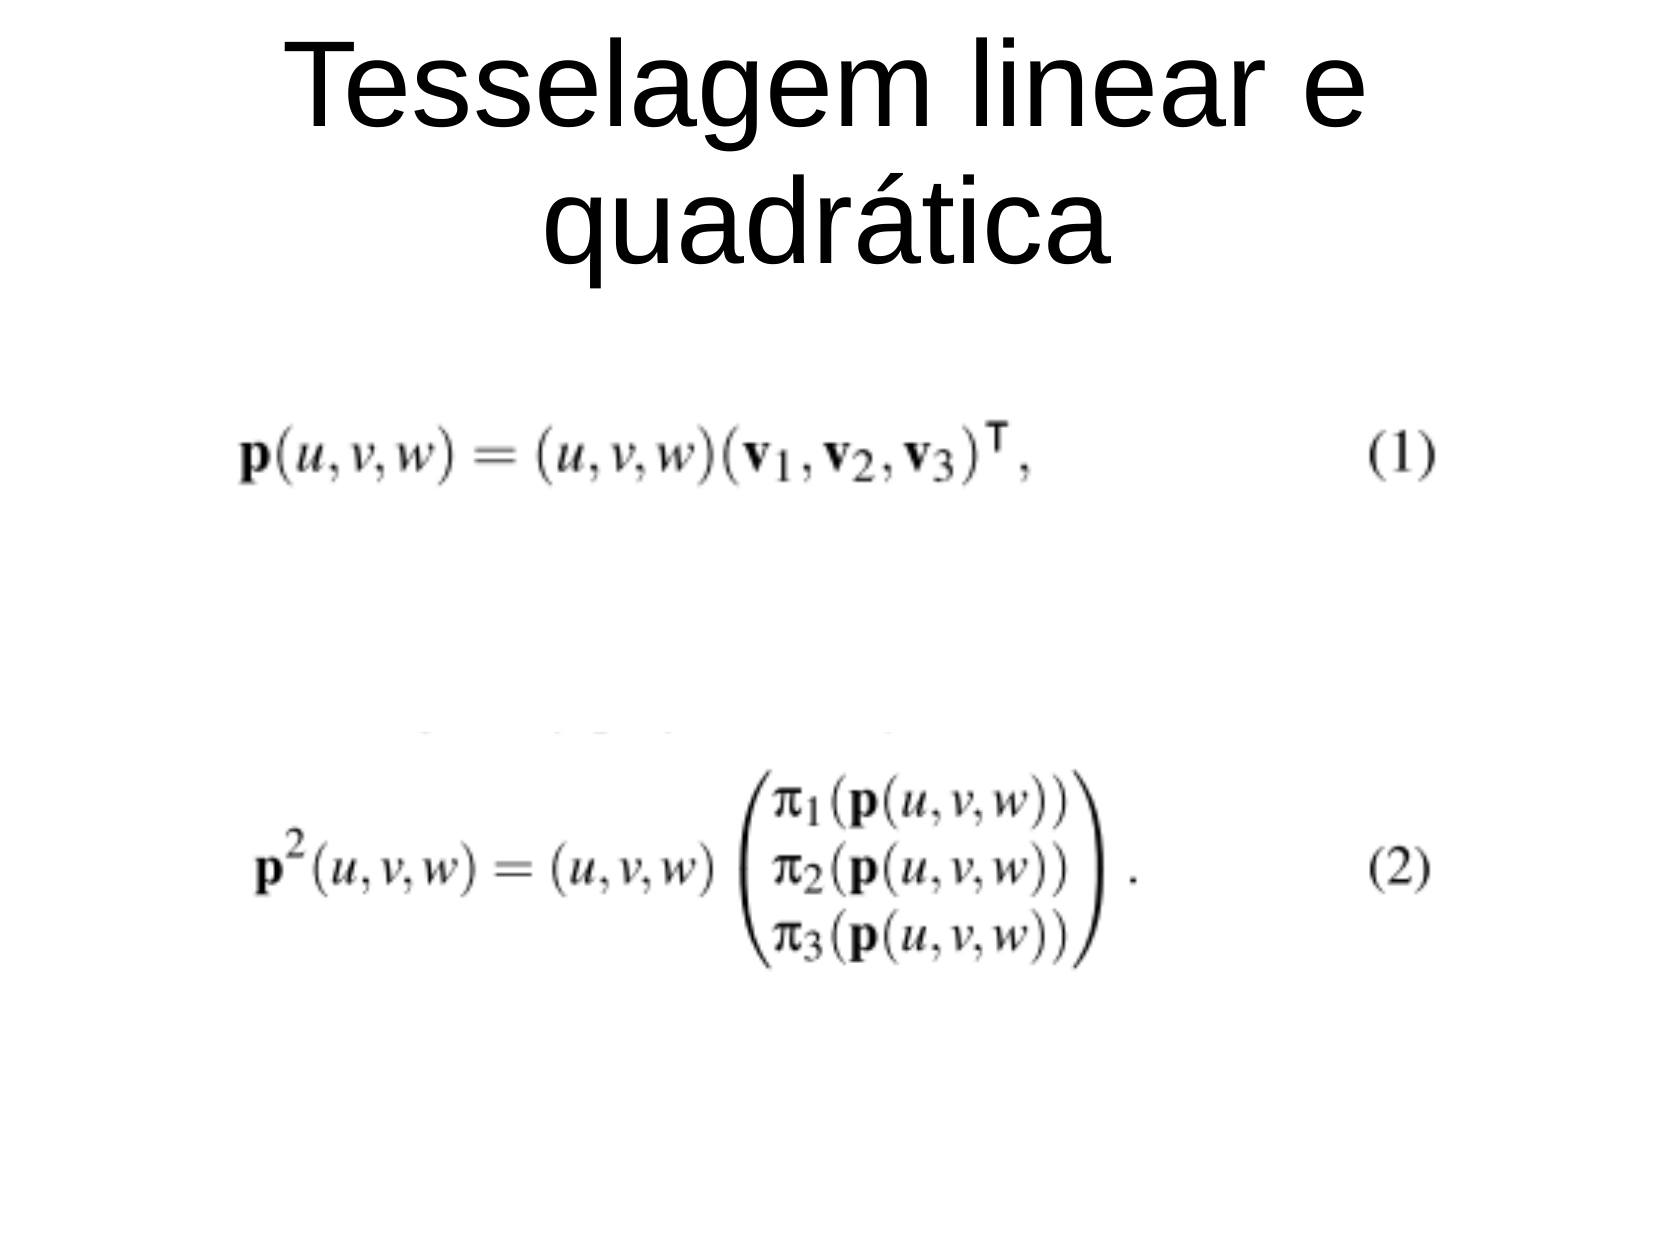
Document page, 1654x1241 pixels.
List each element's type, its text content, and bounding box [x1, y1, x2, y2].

title Tesselagem linear e quadrática [82, 16, 1571, 290]
picture [147, 732, 1477, 993]
picture [175, 401, 1455, 497]
